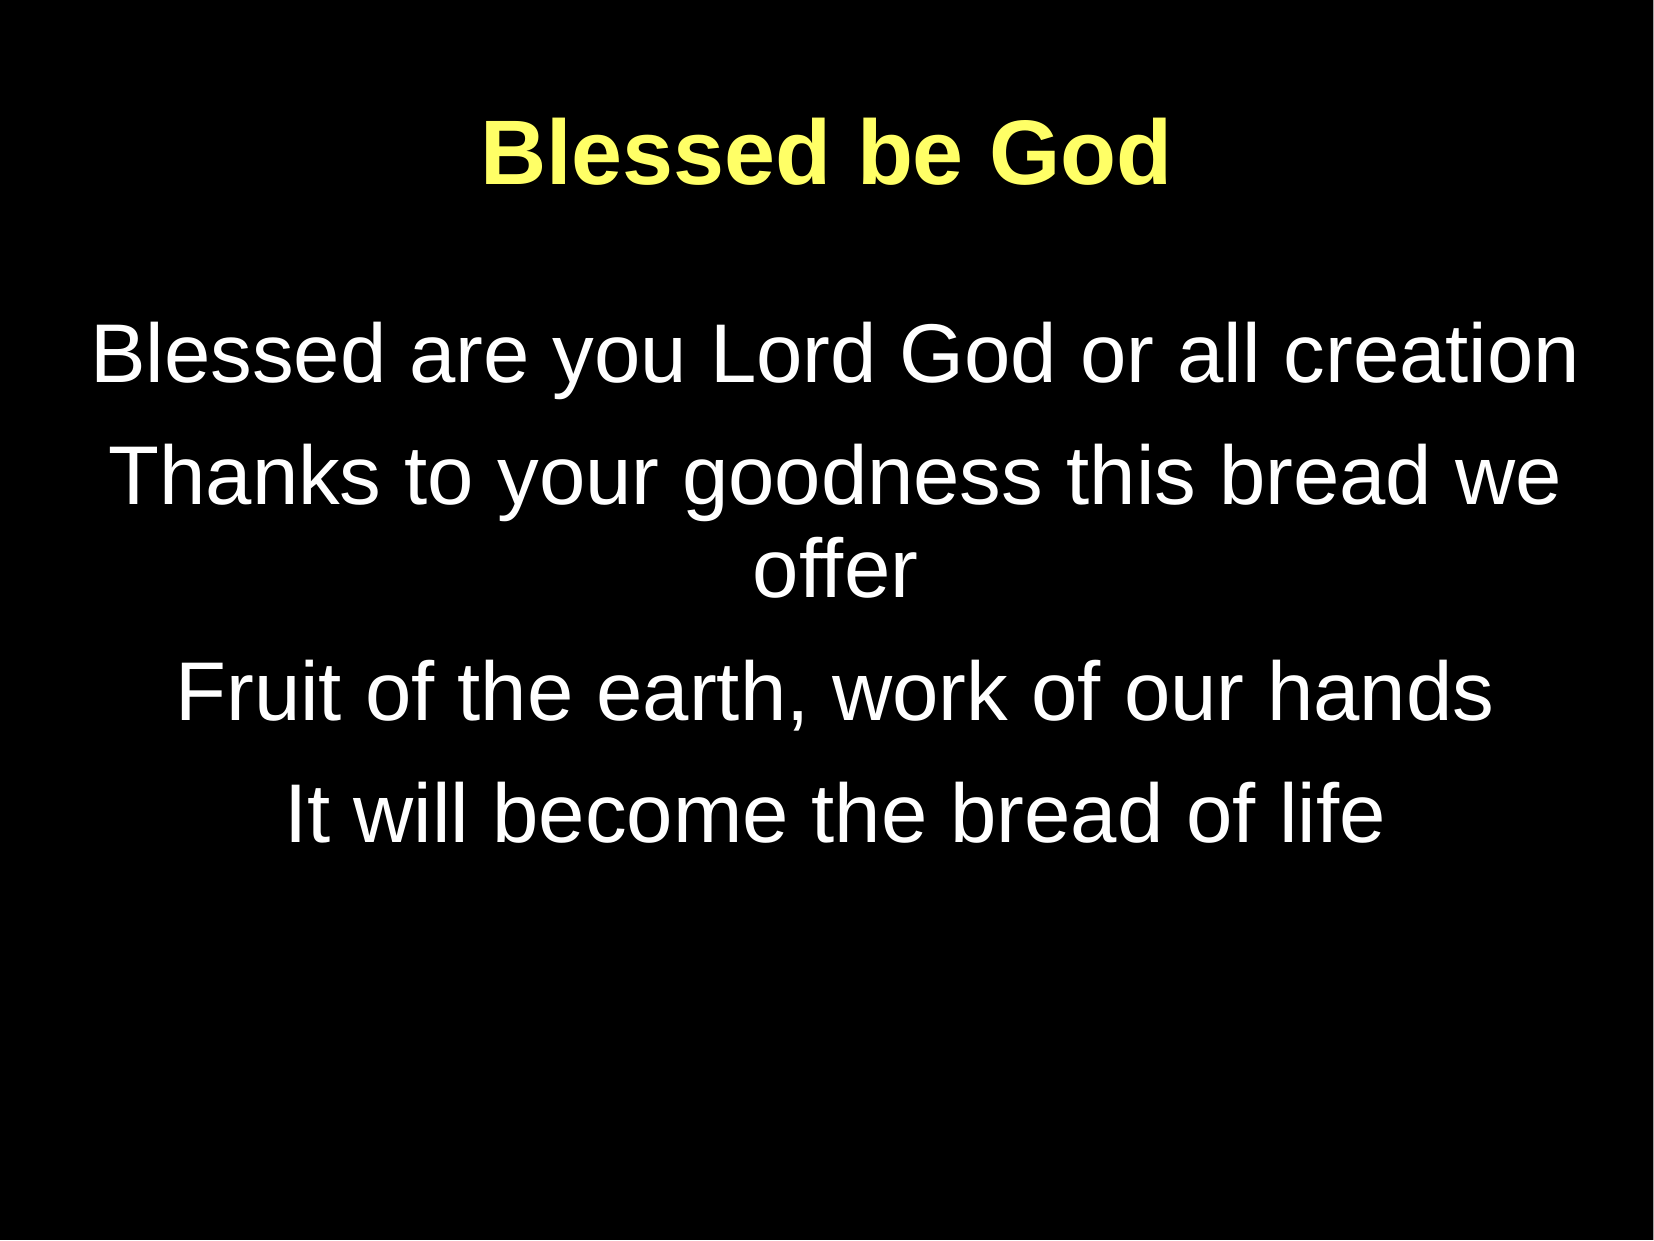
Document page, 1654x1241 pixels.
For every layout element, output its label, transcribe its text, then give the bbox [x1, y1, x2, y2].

title Blessed be God [82, 49, 1571, 257]
list Blessed are you Lord God or all creation Thanks to your goodness this bread we offer Fruit of the earth, work of our hands It will become the bread of life [0, 307, 1654, 1229]
